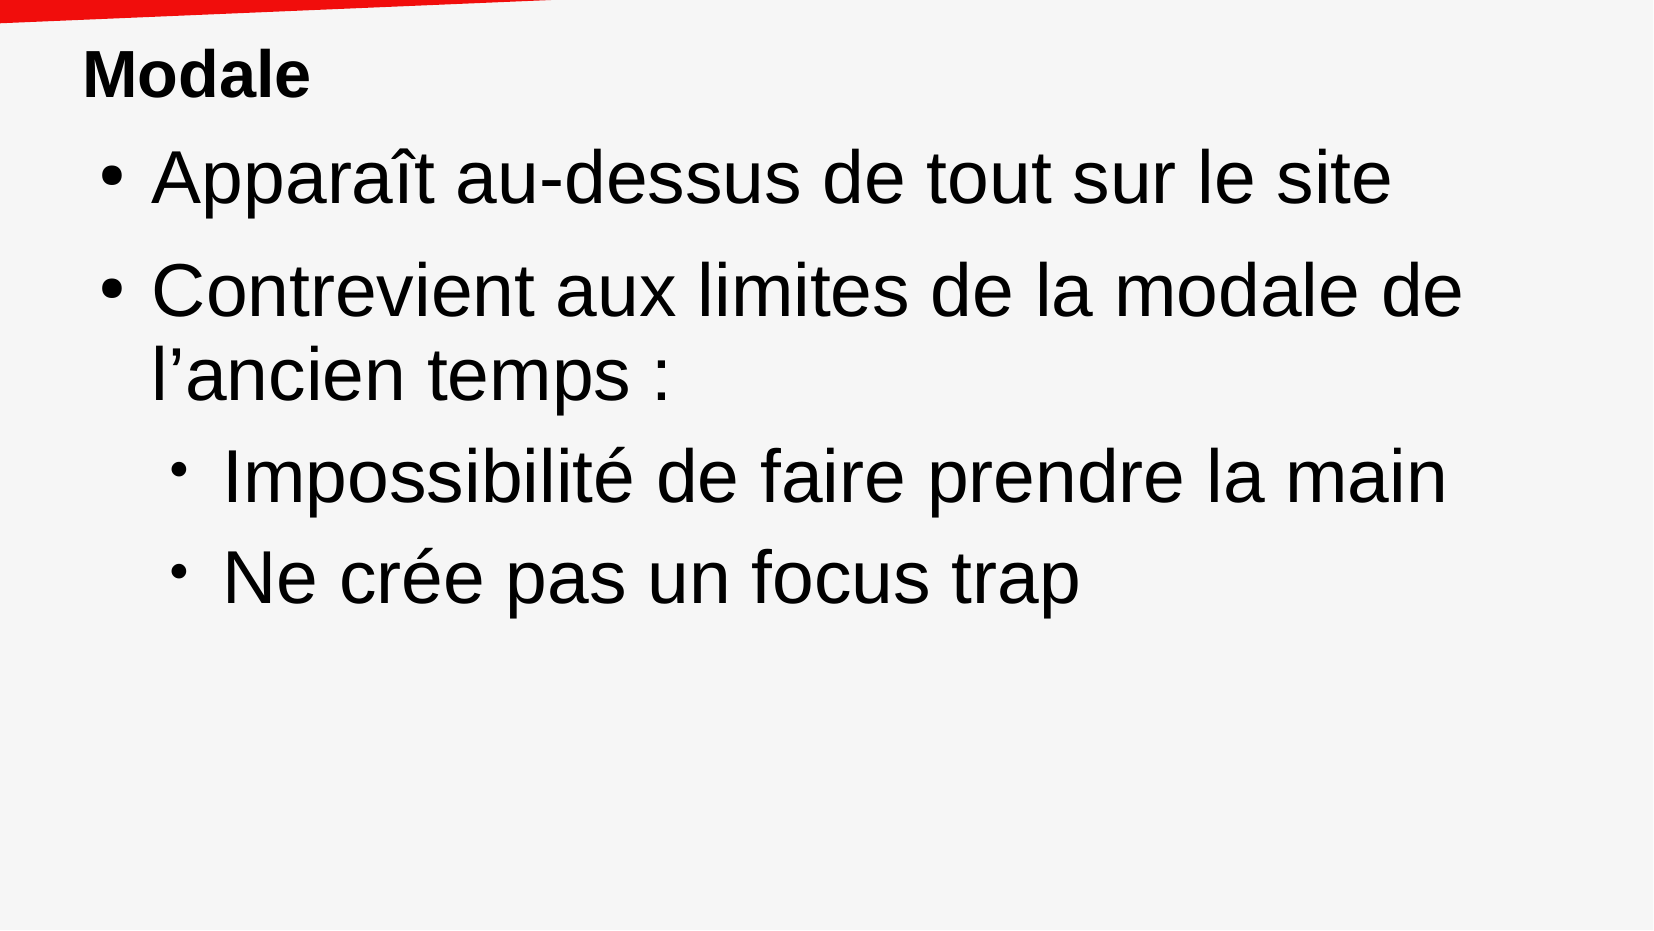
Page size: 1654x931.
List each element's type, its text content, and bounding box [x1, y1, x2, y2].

title Modale [82, 37, 1571, 114]
text_box [0, 0, 552, 24]
list Apparaît au-dessus de tout sur le site Contrevient aux limites de la modale de l’ancien temps : Impossibilité de faire prendre la main Ne crée pas un focus trap [80, 135, 1620, 798]
